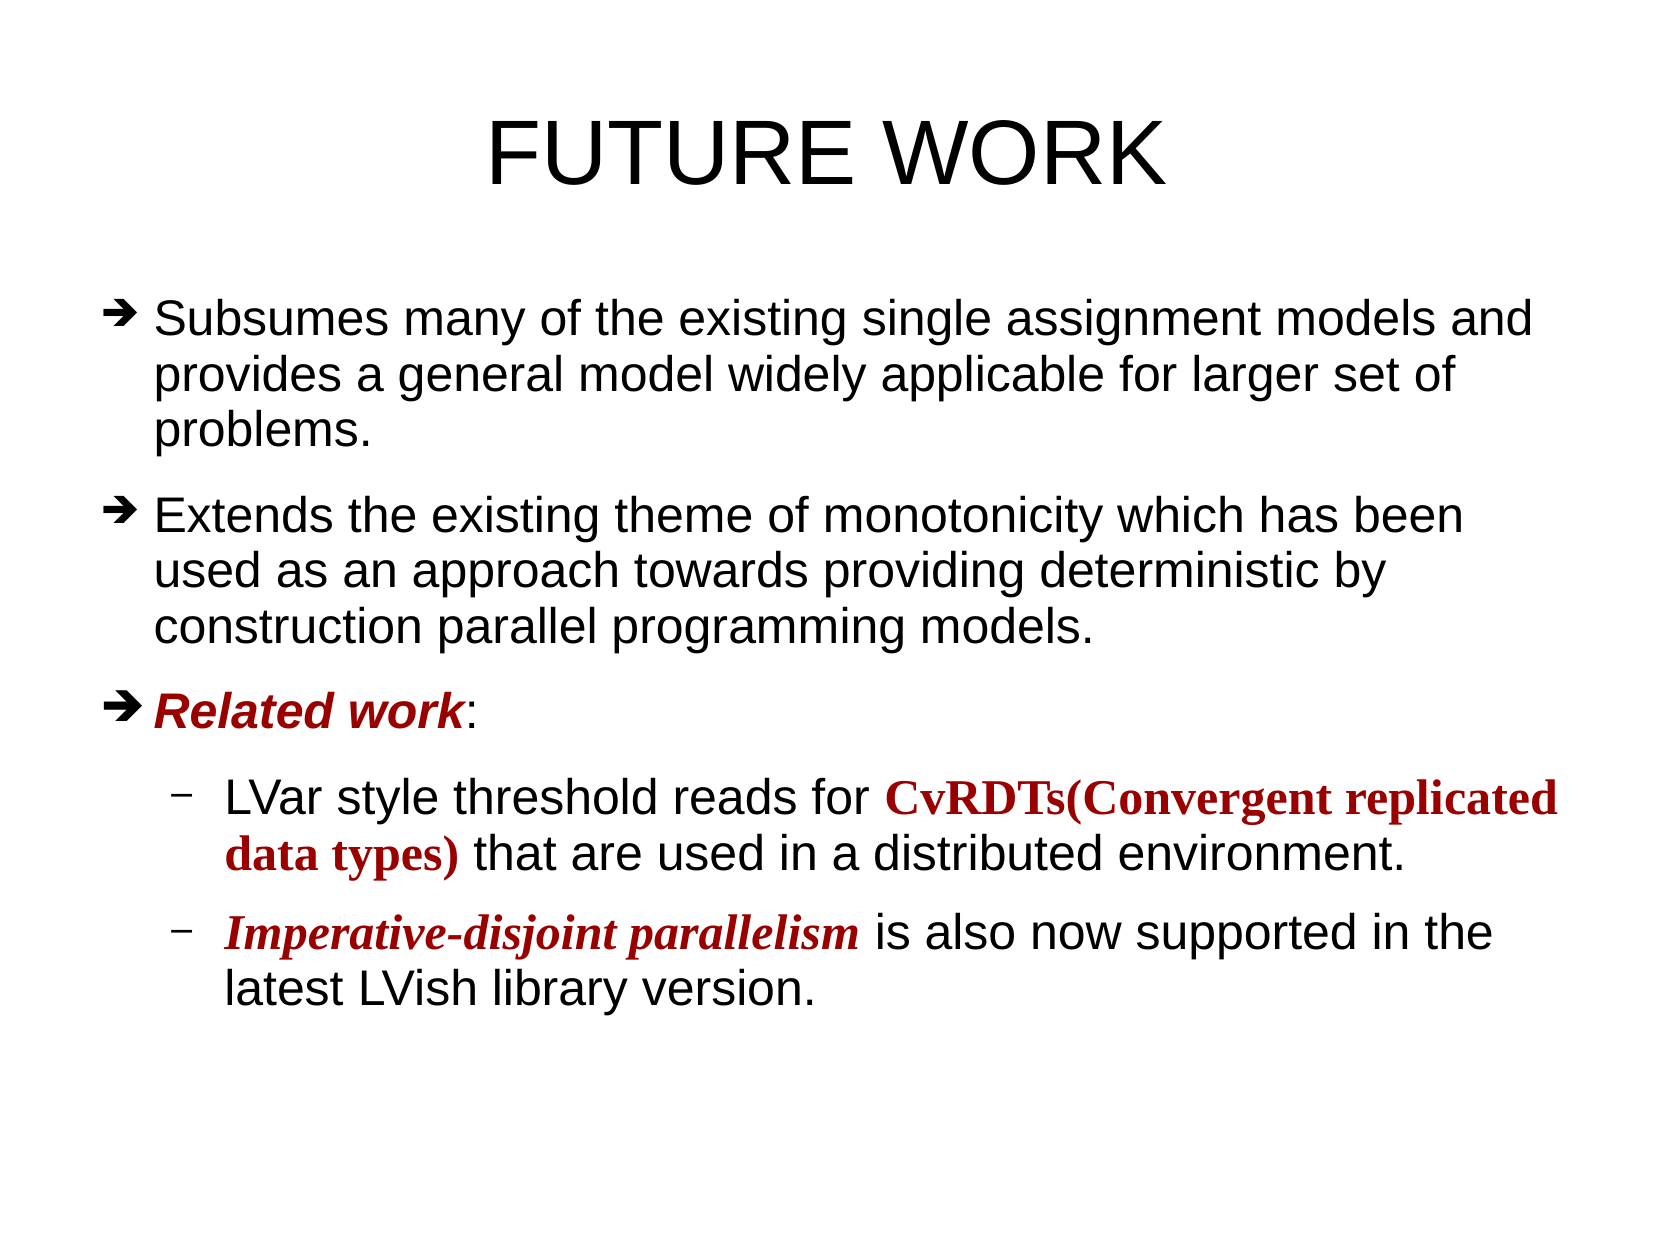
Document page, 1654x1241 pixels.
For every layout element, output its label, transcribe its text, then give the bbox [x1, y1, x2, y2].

list Subsumes many of the existing single assignment models and provides a general model widely applicable for larger set of problems. Extends the existing theme of monotonicity which has been used as an approach towards providing deterministic by construction parallel programming models. Related work: LVar style threshold reads for CvRDTs(Convergent replicated data types) that are used in a distributed environment. Imperative-disjoint parallelism is also now supported in the latest LVish library version. [82, 290, 1571, 1207]
title FUTURE WORK [82, 49, 1571, 257]
